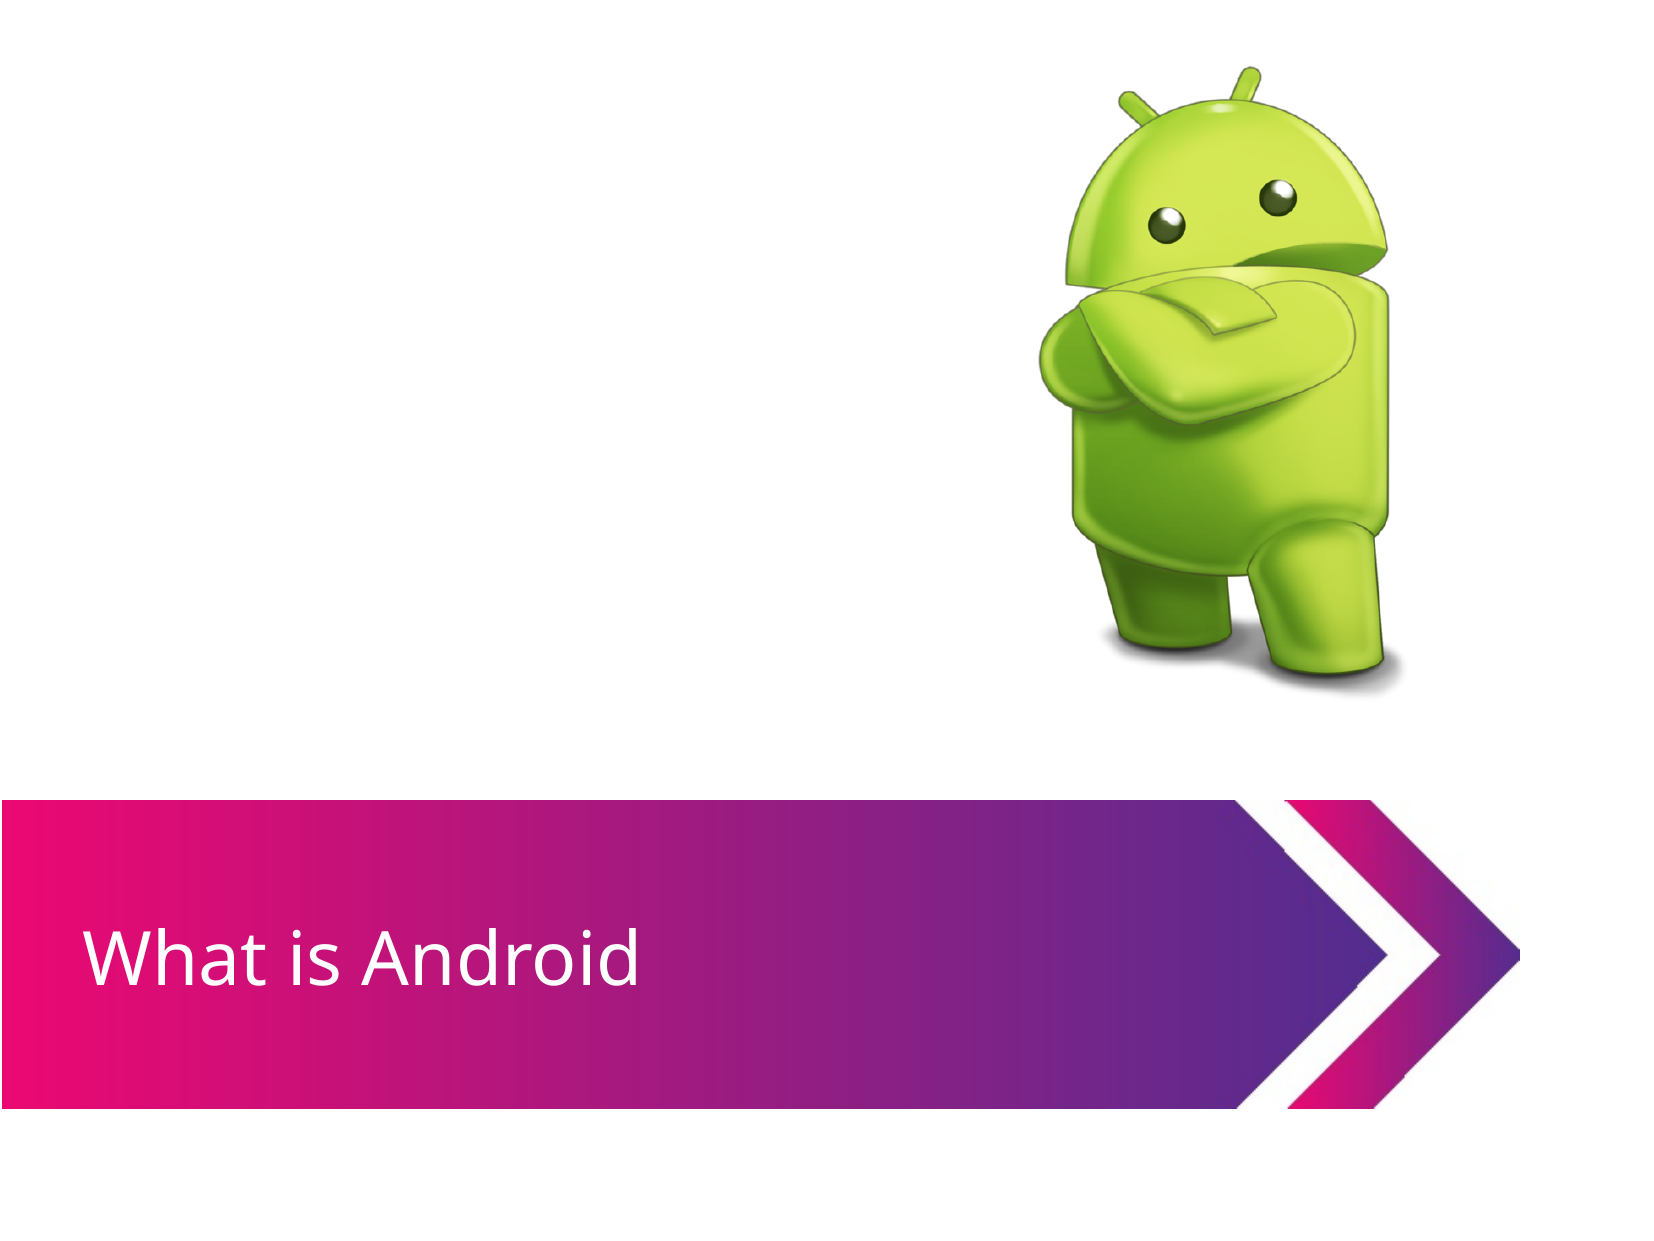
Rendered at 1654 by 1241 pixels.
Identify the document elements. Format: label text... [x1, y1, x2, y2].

picture [2, 800, 1520, 1109]
title What is Android [82, 852, 1396, 1060]
picture [900, 59, 1576, 716]
